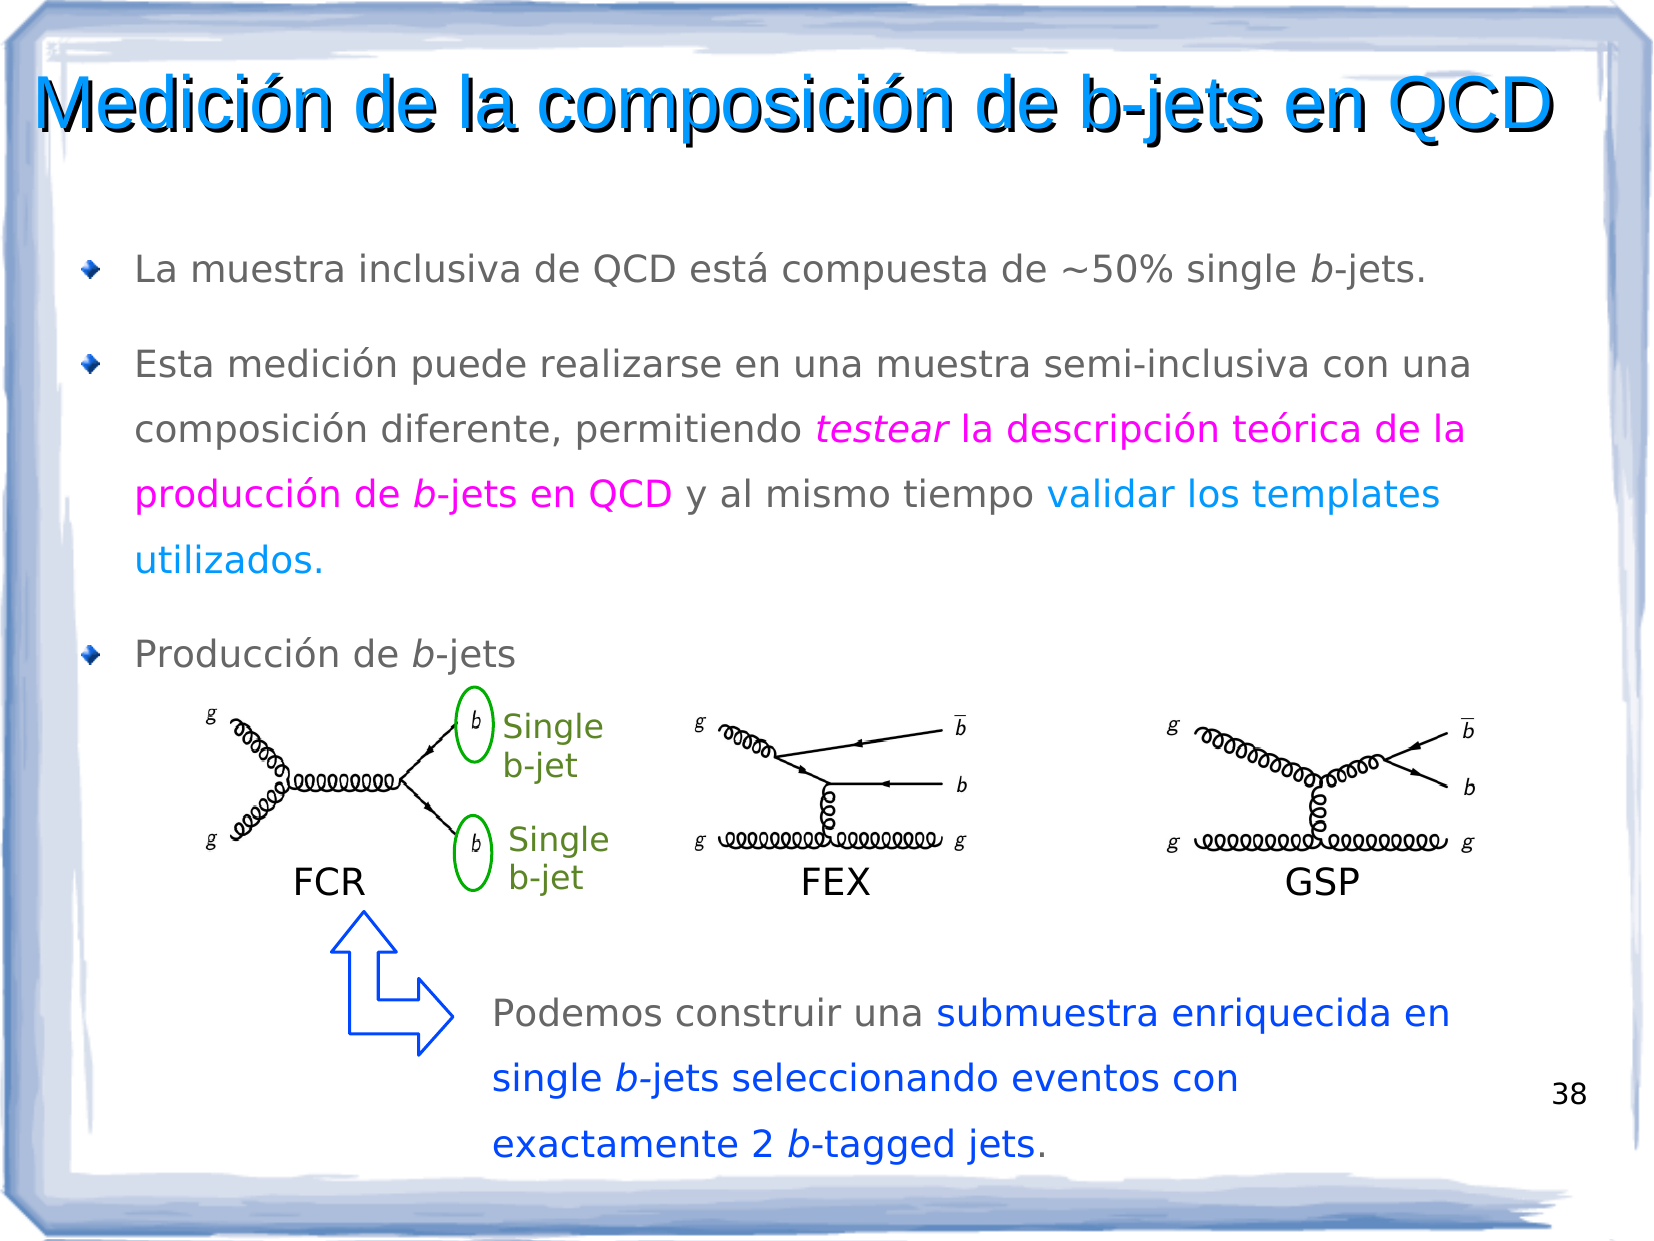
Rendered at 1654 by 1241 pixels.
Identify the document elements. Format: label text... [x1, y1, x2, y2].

title Medición de la composición de b-jets en QCD [32, 0, 1653, 206]
list La muestra inclusiva de QCD está compuesta de ~50% single b-jets. Esta medición puede realizarse en una muestra semi-inclusiva con una composición diferente, permitiendo testear la descripción teórica de la producción de b-jets en QCD y al mismo tiempo validar los templates utilizados. Producción de b-jets [63, 226, 1611, 656]
text_box Single b-jet [493, 813, 644, 905]
picture [0, 0, 1654, 1241]
text_box Podemos construir una submuestra enriquecida en single b-jets seleccionando eventos con exactamente 2 b-tagged jets. [491, 970, 1481, 1145]
text_box FEX [785, 853, 896, 912]
text_box FCR [277, 853, 388, 912]
text_box Single b-jet [487, 700, 638, 793]
text_box GSP [1269, 853, 1380, 912]
